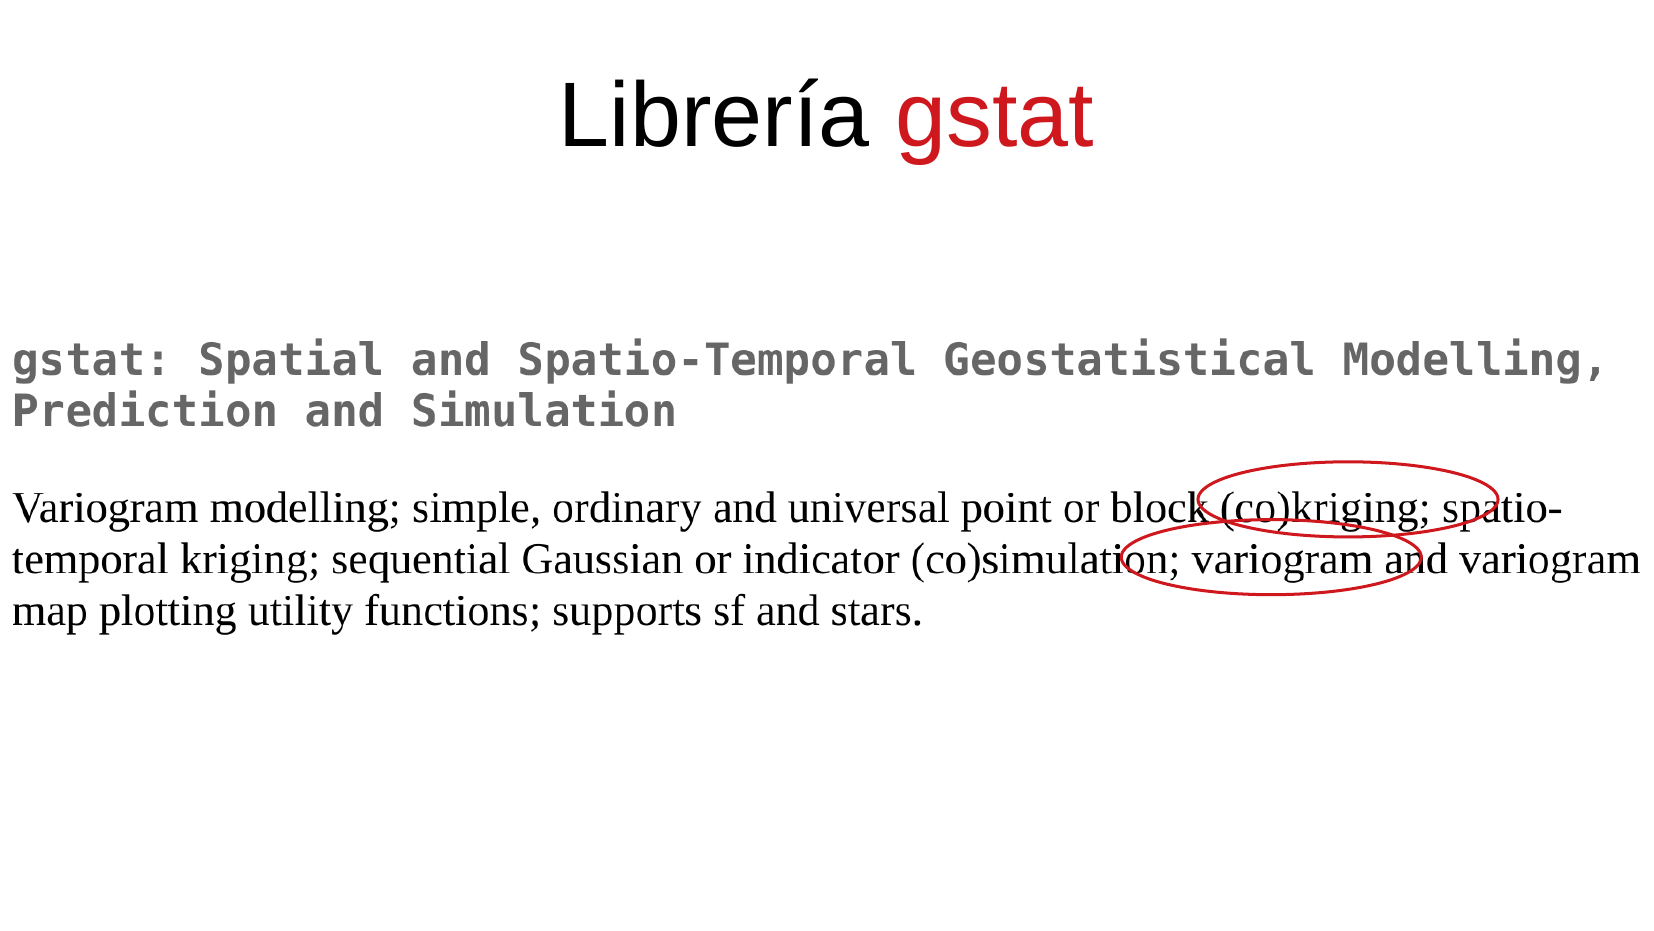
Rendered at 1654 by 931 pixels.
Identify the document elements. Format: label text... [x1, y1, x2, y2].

title Librería gstat [82, 37, 1571, 193]
picture [0, 328, 1646, 652]
text_box [1121, 461, 1499, 595]
